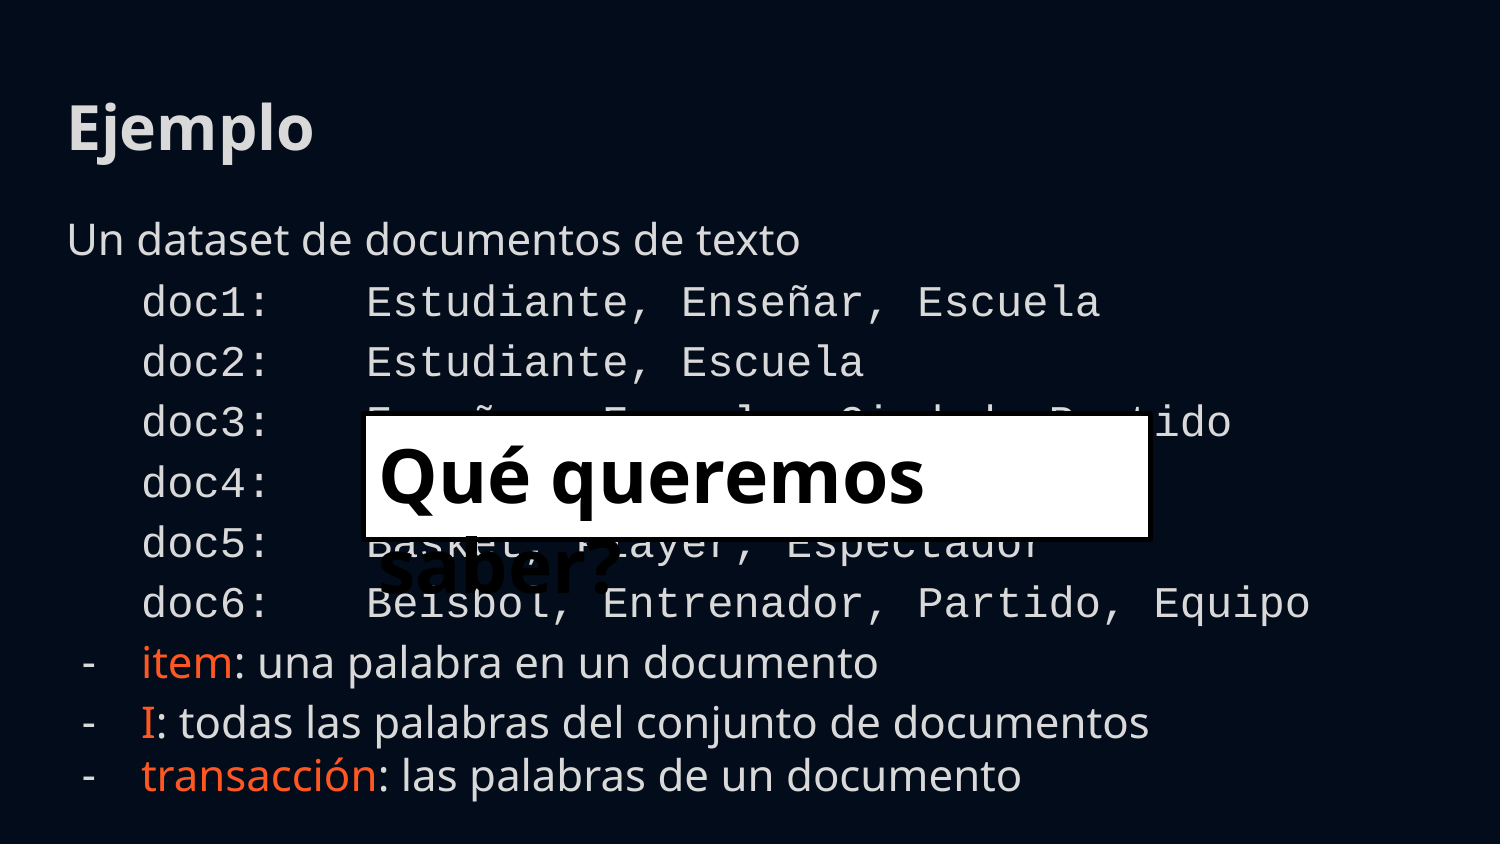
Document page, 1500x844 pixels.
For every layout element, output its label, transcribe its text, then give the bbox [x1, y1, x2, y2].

title Ejemplo [51, 72, 1449, 167]
list Un dataset de documentos de texto doc1: Estudiante, Enseñar, Escuela doc2: Estudiante, Escuela doc3: Enseñar, Escuela, Ciudad, Partido doc4: Beisbol, Basket doc5: Basket, Player, Espectador doc6: Beisbol, Entrenador, Partido, Equipo item: una palabra en un documento I: todas las palabras del conjunto de documentos transacción: las palabras de un documento [51, 189, 1449, 750]
text_box Qué queremos saber? [363, 413, 1151, 540]
